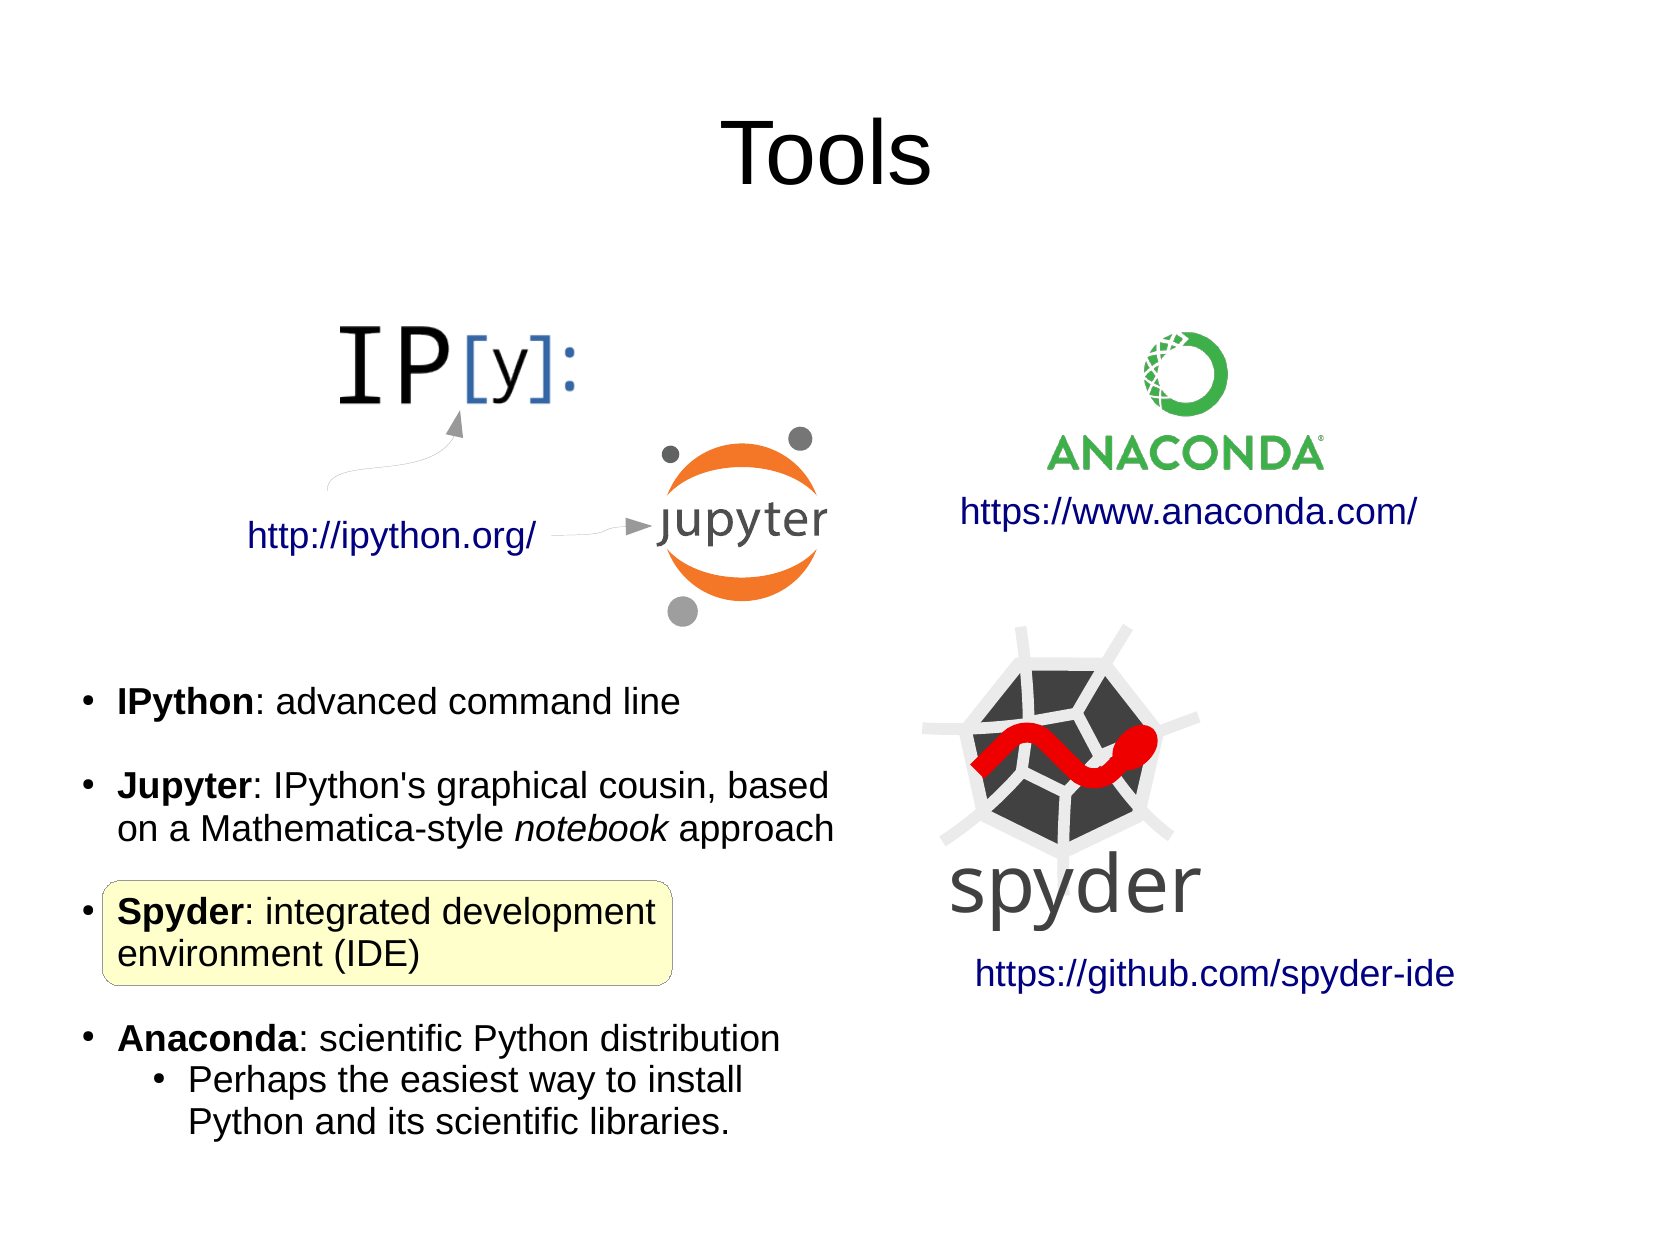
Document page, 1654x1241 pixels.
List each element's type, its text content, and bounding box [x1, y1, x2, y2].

picture [905, 620, 1216, 931]
picture [340, 326, 581, 411]
picture [652, 421, 833, 631]
title Tools [82, 49, 1571, 257]
text_box https://github.com/spyder-ide [960, 945, 1486, 1006]
text_box https://www.anaconda.com/ [945, 483, 1539, 541]
picture [1044, 329, 1329, 472]
text_box IPython: advanced command line Jupyter: IPython's graphical cousin, based on a Mathematica-style notebook approach Spyder: integrated development environment (IDE) Anaconda: scientific Python distribution Perhaps the easiest way to install Python and its scientific libraries. [66, 673, 886, 1193]
text_box http://ipython.org/ [232, 506, 552, 564]
